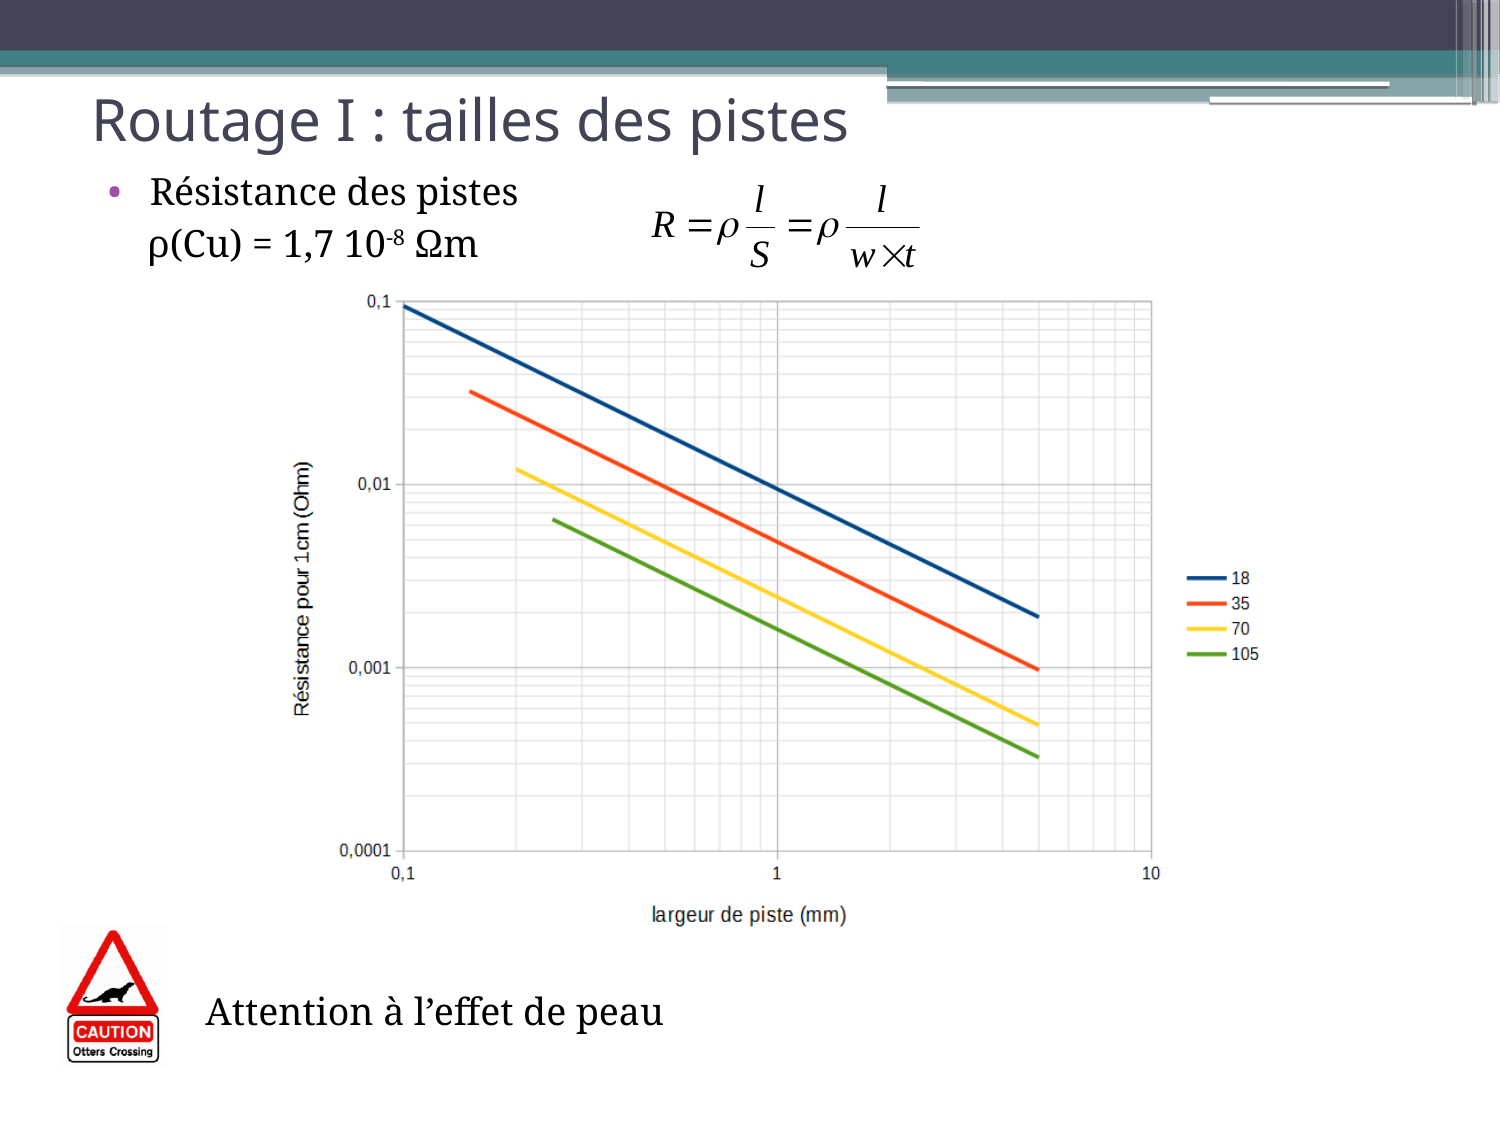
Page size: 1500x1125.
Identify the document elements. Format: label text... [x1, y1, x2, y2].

title Routage I : tailles des pistes [76, 30, 1427, 206]
picture [281, 281, 1266, 946]
list Résistance des pistes ρ(Cu) = 1,7 10-8 Ωm Attention à l’effet de peau [75, 160, 1425, 1079]
chart [644, 175, 926, 276]
picture [58, 925, 167, 1067]
